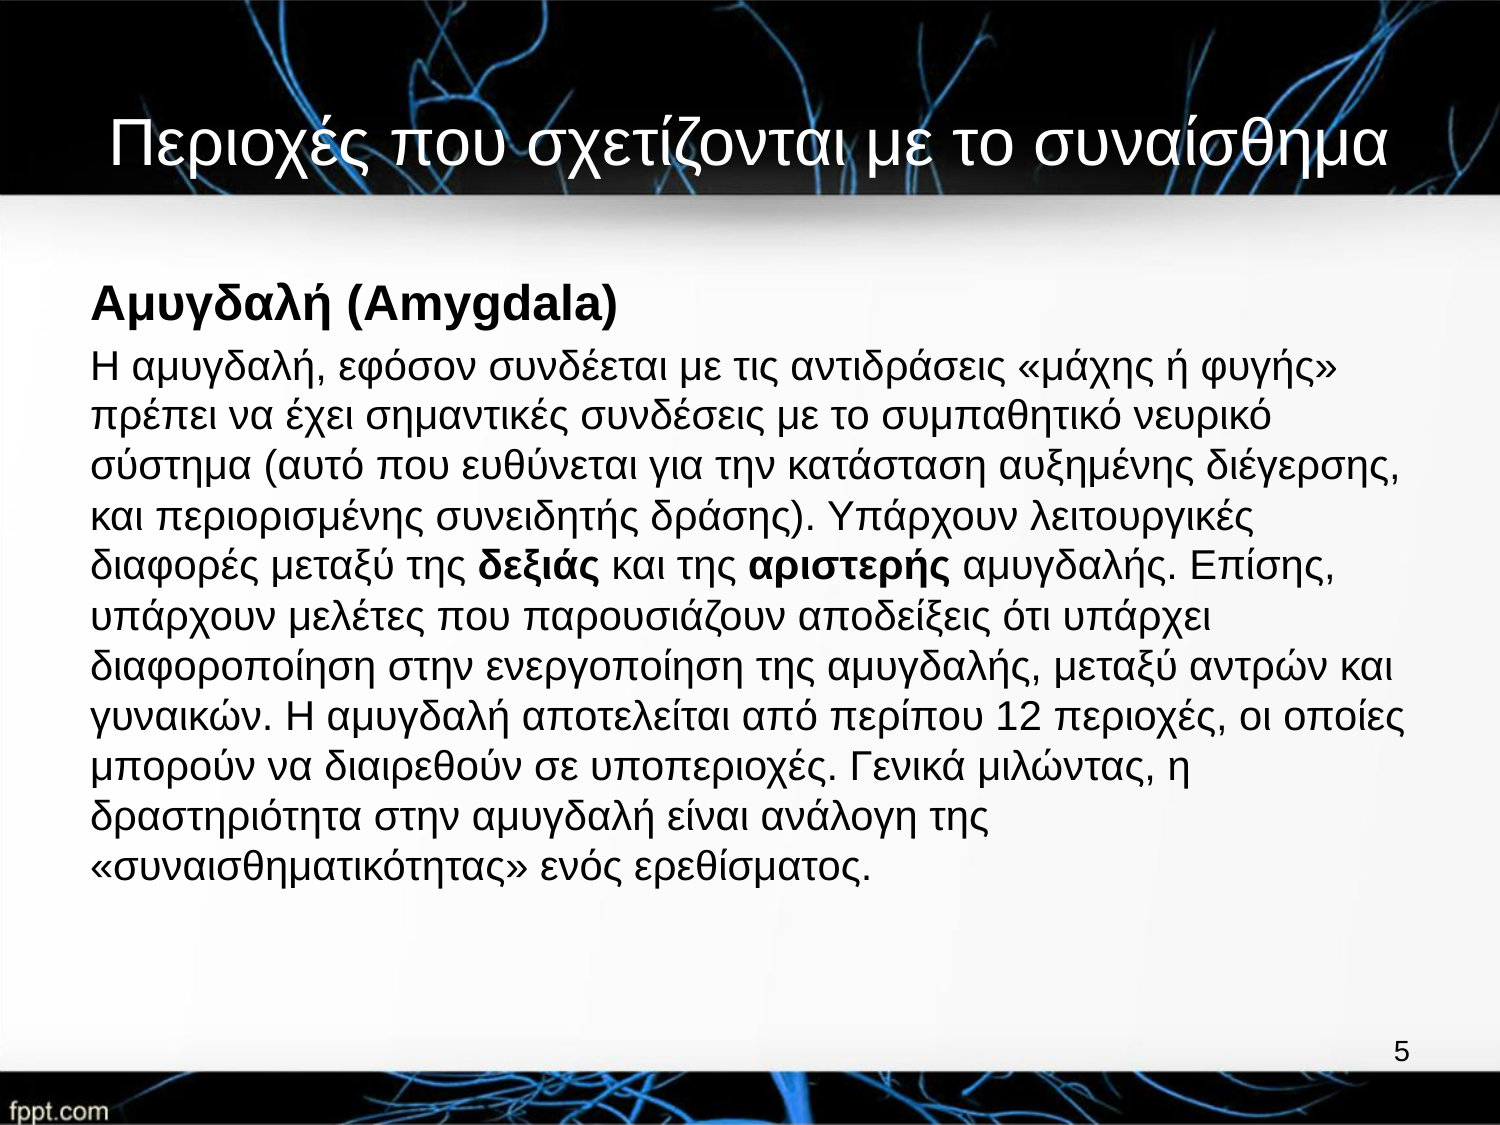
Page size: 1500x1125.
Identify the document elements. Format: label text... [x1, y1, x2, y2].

title Περιοχές που σχετίζονται με το συναίσθημα [75, 45, 1425, 233]
picture [0, 0, 1500, 1125]
list Αμυγδαλή (Amygdala) Η αμυγδαλή, εφόσον συνδέεται με τις αντιδράσεις «μάχης ή φυγής» πρέπει να έχει σημαντικές συνδέσεις με το συμπαθητικό νευρικό σύστημα (αυτό που ευθύνεται για την κατάσταση αυξημένης διέγερσης, και περιορισμένης συνειδητής δράσης). Υπάρχουν λειτουργικές διαφορές μεταξύ της δεξιάς και της αριστερής αμυγδαλής. Επίσης, υπάρχουν μελέτες που παρουσιάζουν αποδείξεις ότι υπάρχει διαφοροποίηση στην ενεργοποίηση της αμυγδαλής, μεταξύ αντρών και γυναικών. Η αμυγδαλή αποτελείται από περίπου 12 περιοχές, οι οποίες μπορούν να διαιρεθούν σε υποπεριοχές. Γενικά μιλώντας, η δραστηριότητα στην αμυγδαλή είναι ανάλογη της «συναισθηματικότητας» ενός ερεθίσματος. [75, 262, 1425, 1005]
